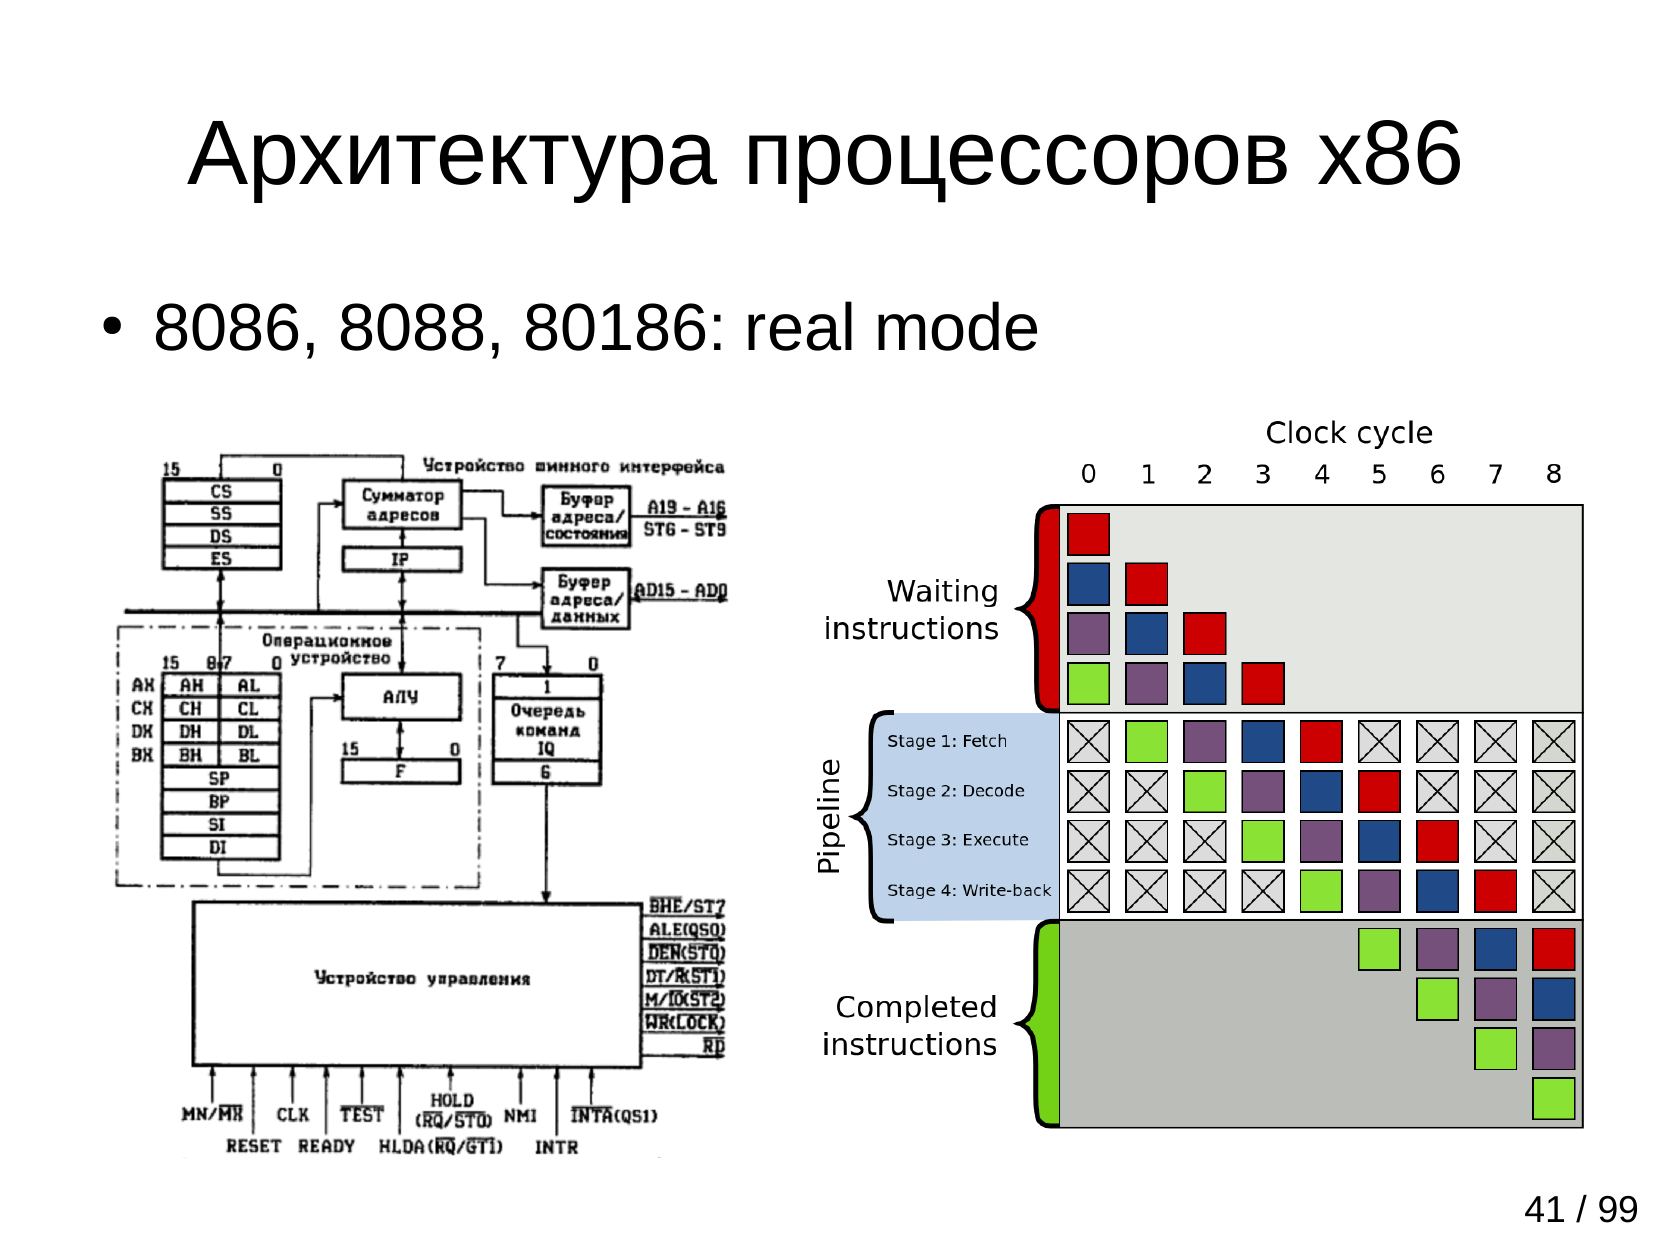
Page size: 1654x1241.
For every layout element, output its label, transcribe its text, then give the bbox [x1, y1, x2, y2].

picture [814, 401, 1595, 1148]
list 8086, 8088, 80186: real mode [82, 290, 1571, 1010]
picture [94, 433, 730, 1158]
text_box <number> / 99 [1380, 1181, 1654, 1238]
title Архитектура процессоров x86 [82, 49, 1571, 257]
